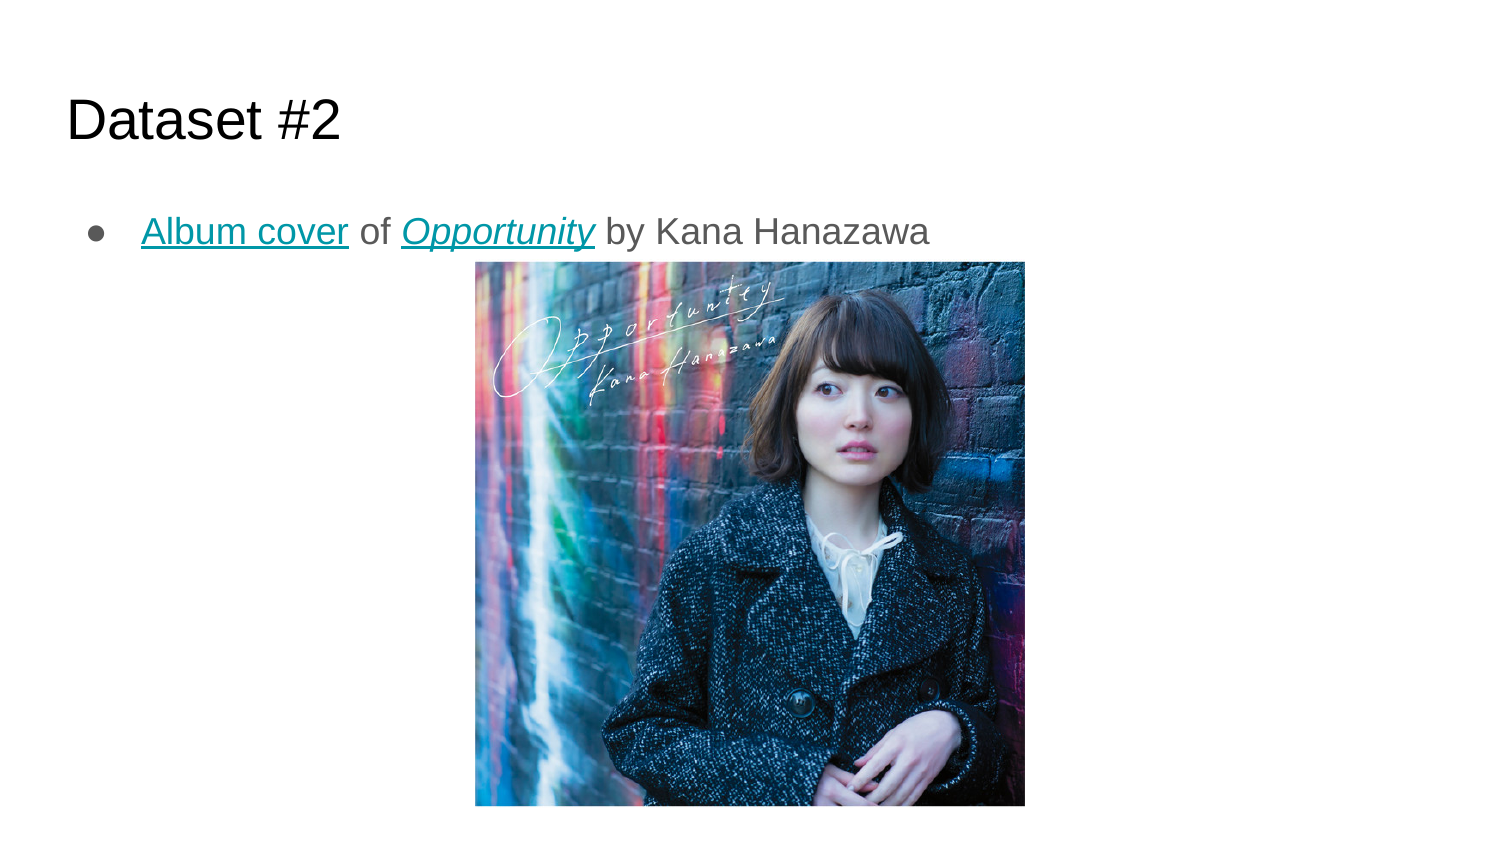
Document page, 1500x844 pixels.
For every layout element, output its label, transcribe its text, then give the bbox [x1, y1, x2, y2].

list Album cover of Opportunity by Kana Hanazawa [51, 189, 1449, 750]
title Dataset #2 [51, 72, 1449, 167]
picture [475, 259, 1025, 808]
